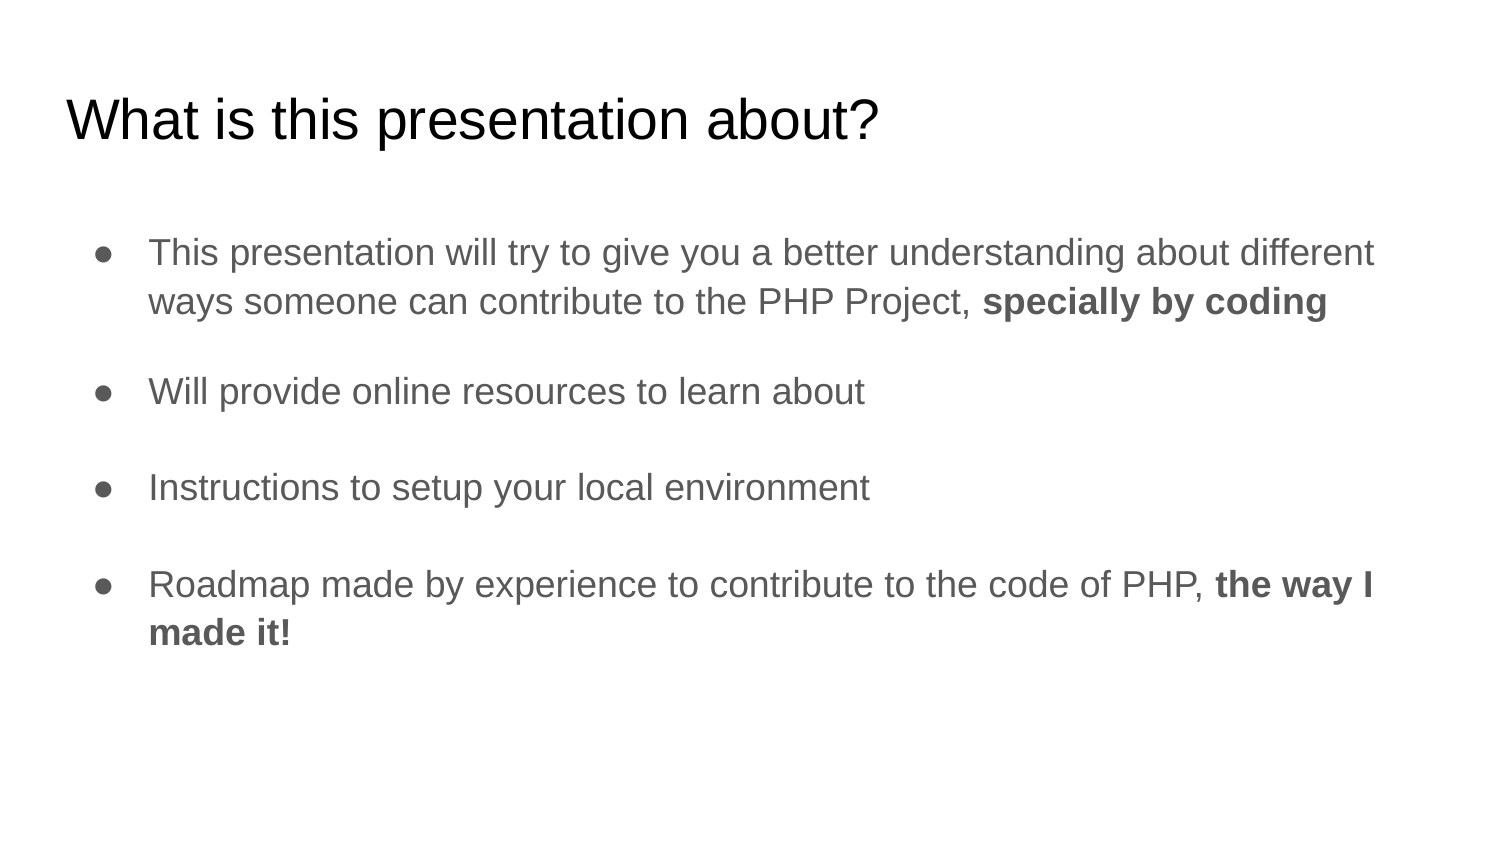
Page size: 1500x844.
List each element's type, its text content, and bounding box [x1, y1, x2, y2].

list This presentation will try to give you a better understanding about different ways someone can contribute to the PHP Project, specially by coding Will provide online resources to learn about Instructions to setup your local environment Roadmap made by experience to contribute to the code of PHP, the way I made it! [58, 210, 1457, 759]
title What is this presentation about? [51, 72, 1449, 167]
